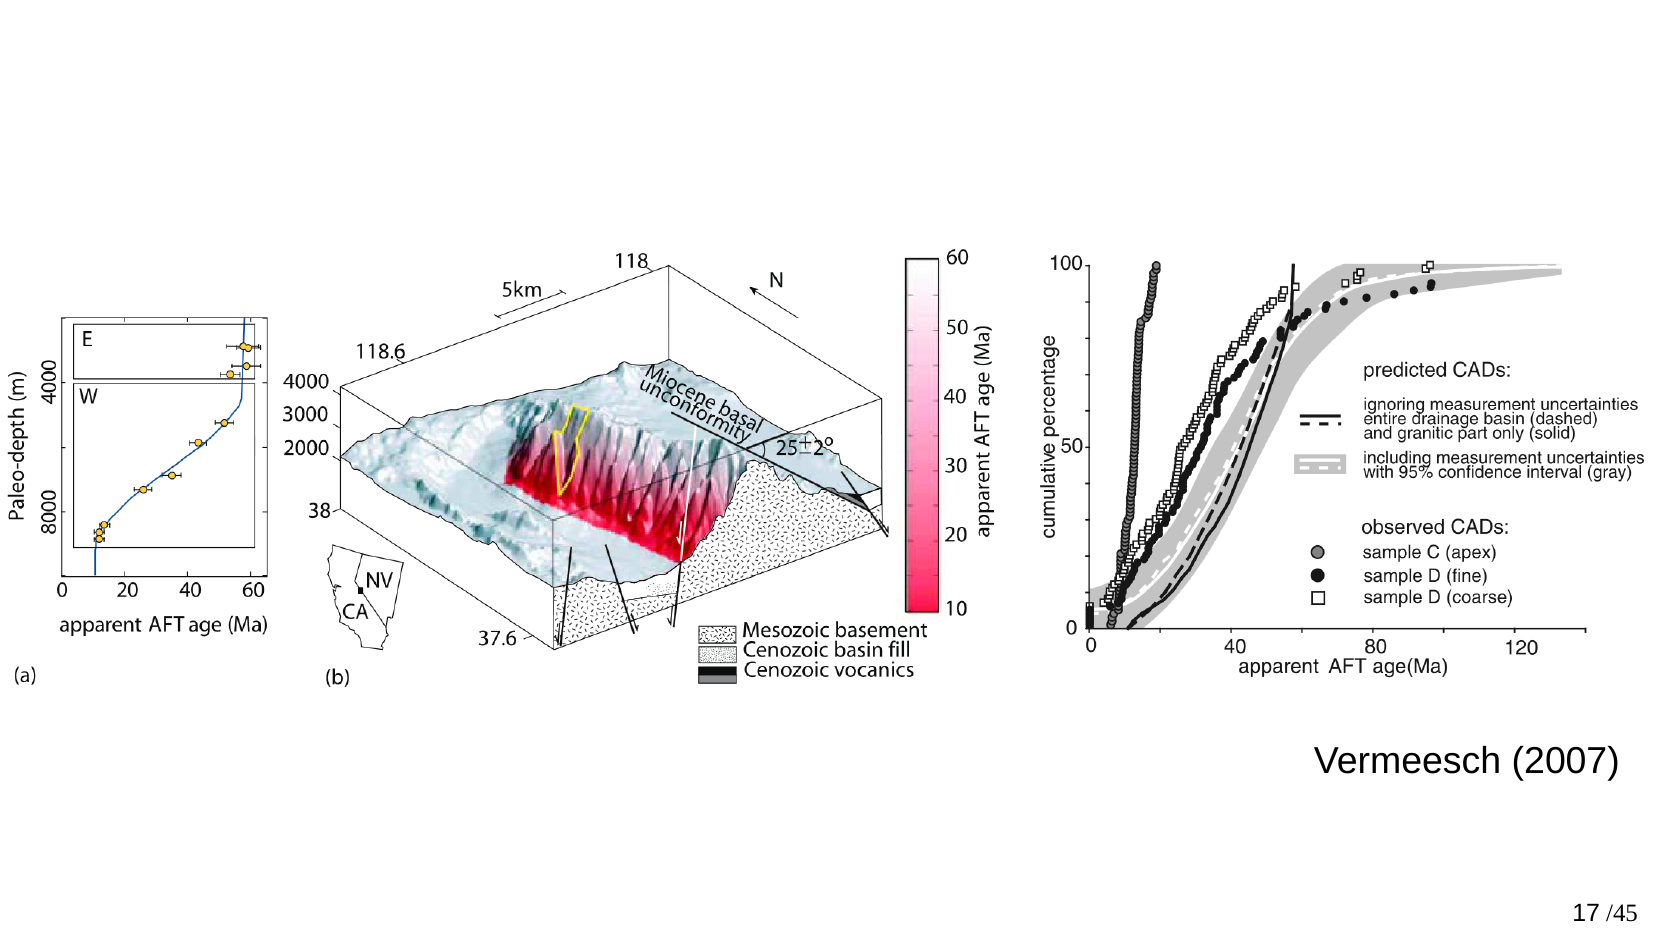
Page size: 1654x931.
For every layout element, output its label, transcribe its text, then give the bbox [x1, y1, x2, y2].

picture [0, 239, 1004, 688]
picture [1036, 253, 1648, 680]
text_box Vermeesch (2007) [1299, 732, 1654, 798]
